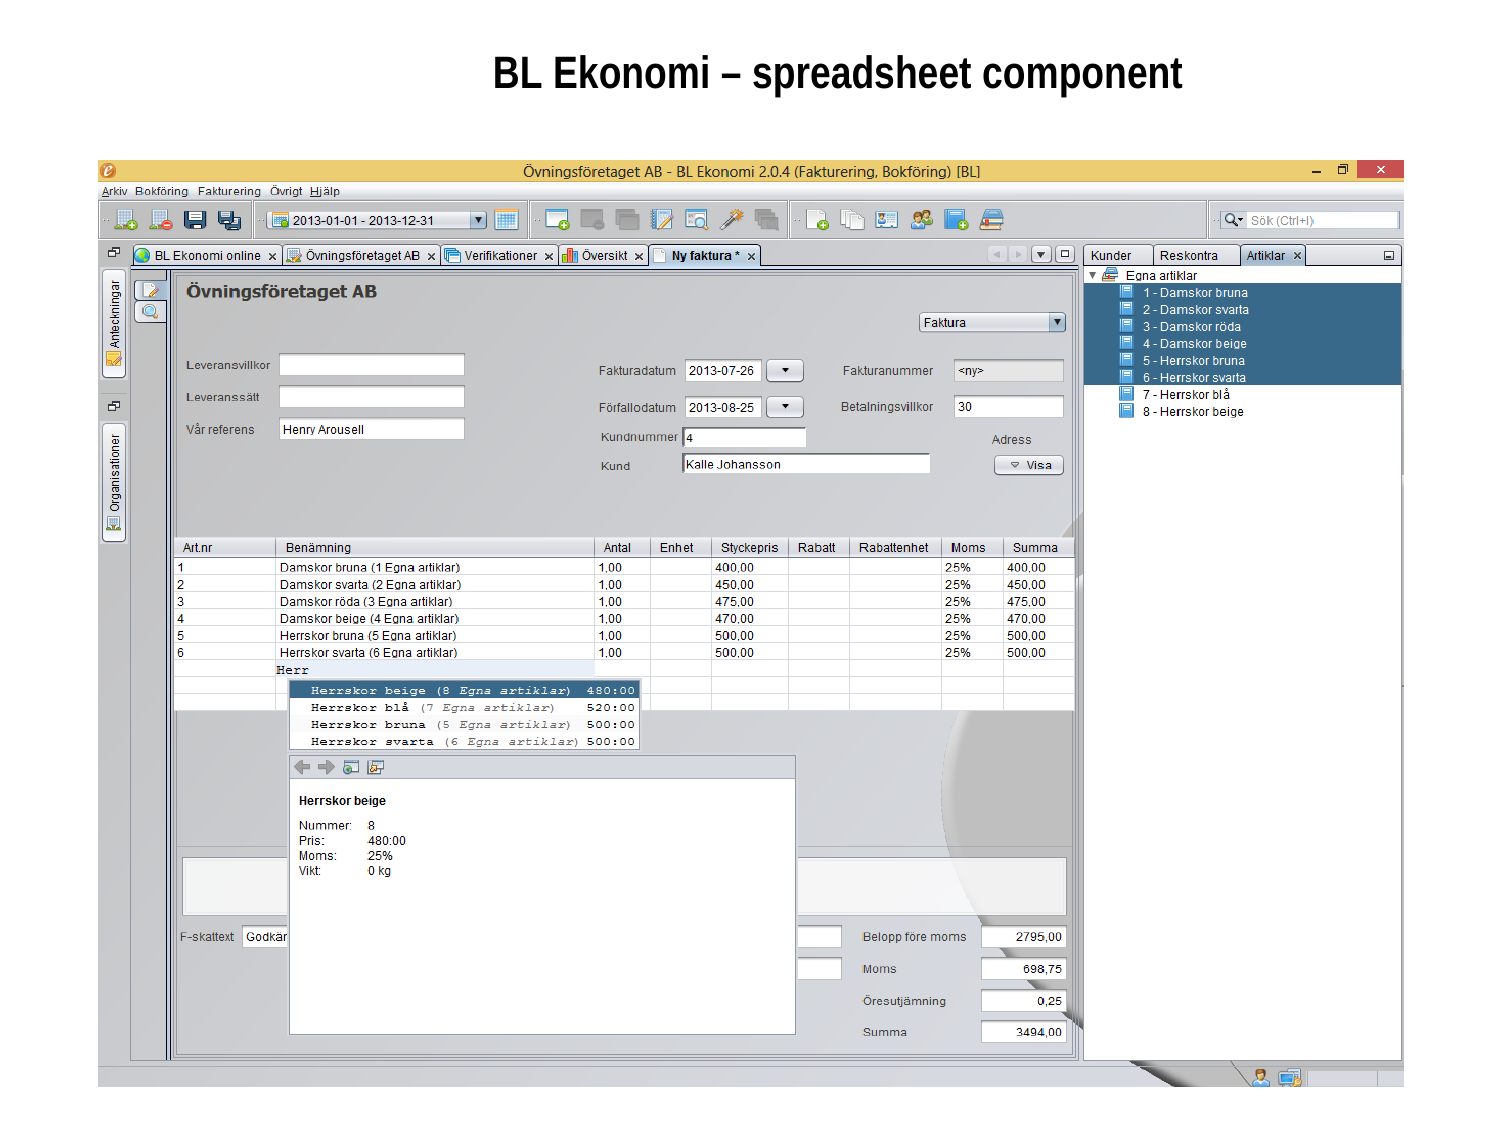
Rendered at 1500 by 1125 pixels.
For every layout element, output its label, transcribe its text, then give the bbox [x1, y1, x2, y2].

text_box BL Ekonomi – spreadsheet component [492, 53, 1184, 106]
picture [98, 160, 1404, 1087]
